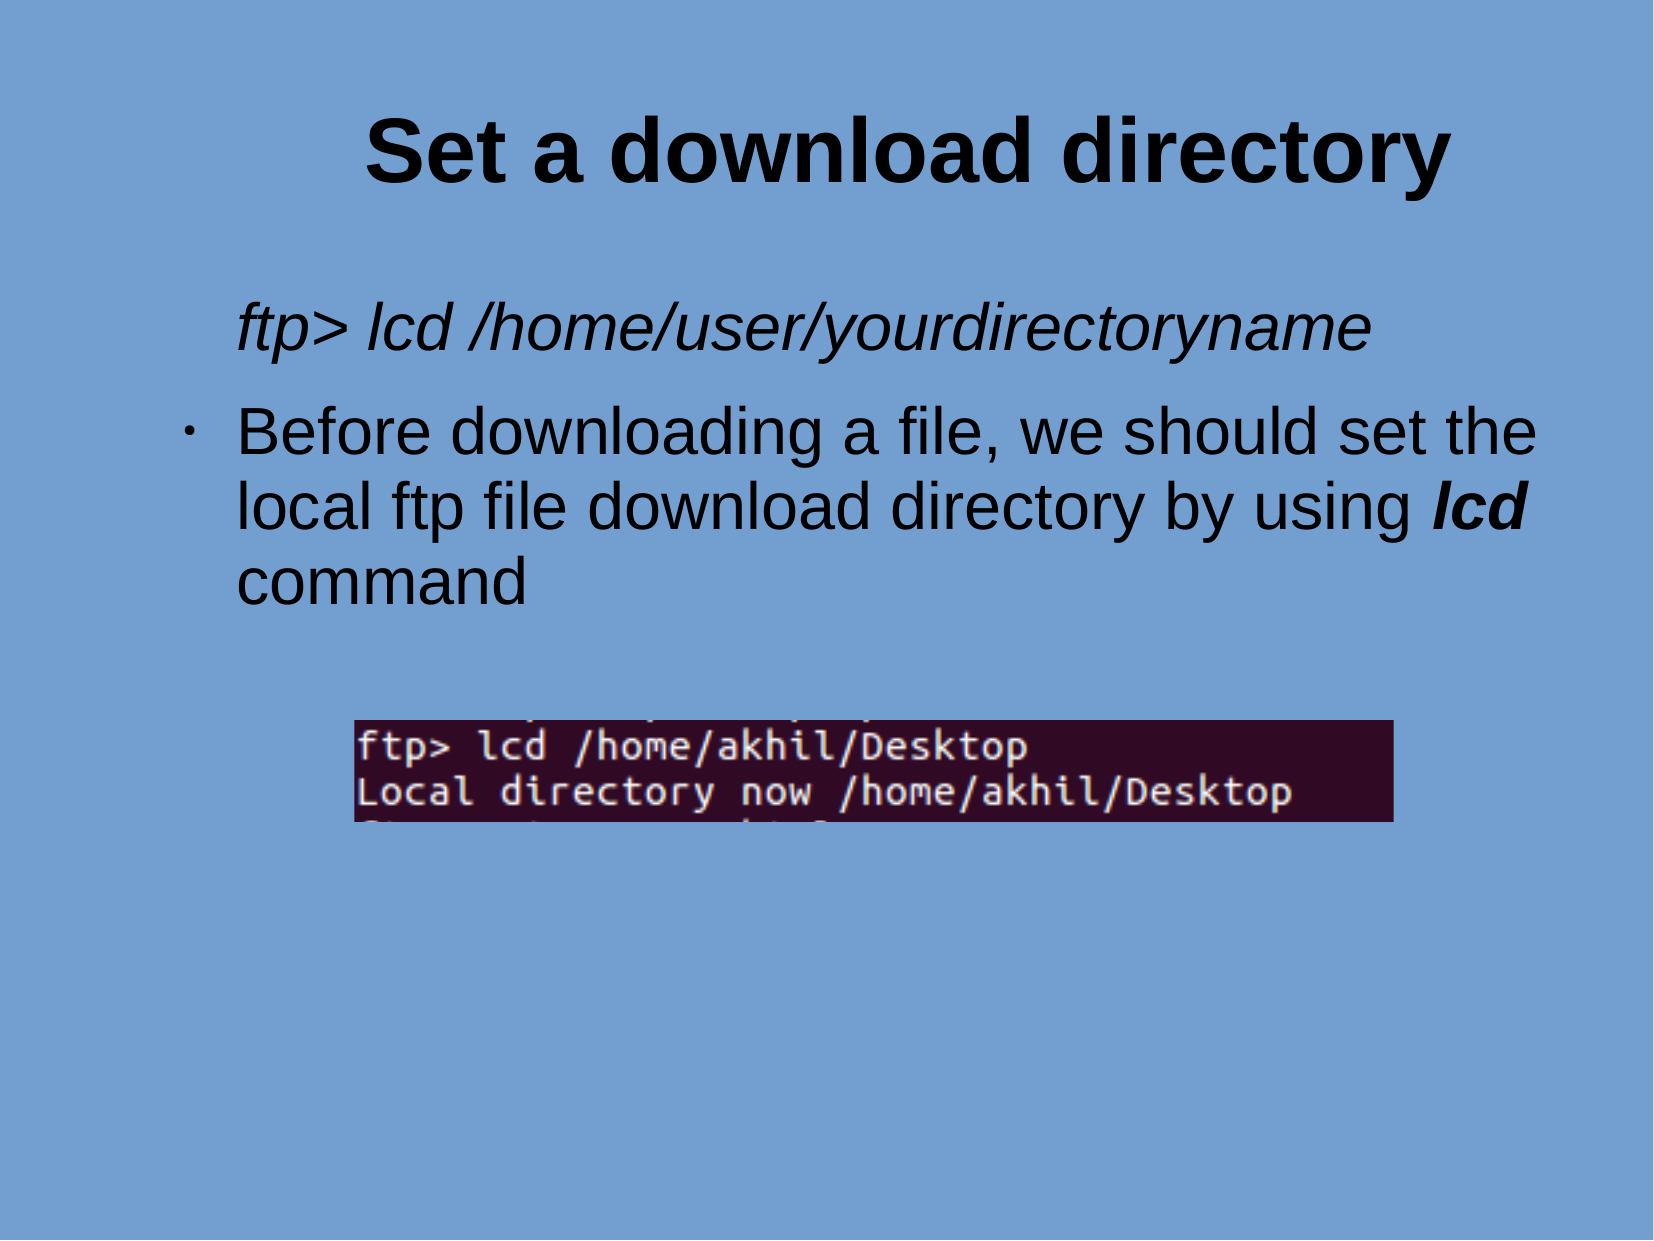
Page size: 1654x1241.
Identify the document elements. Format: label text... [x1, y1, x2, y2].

picture [354, 720, 1394, 822]
list ftp> lcd /home/user/yourdirectoryname Before downloading a file, we should set the local ftp file download directory by using lcd command [165, 290, 1654, 1010]
title Set a download directory [165, 47, 1654, 255]
